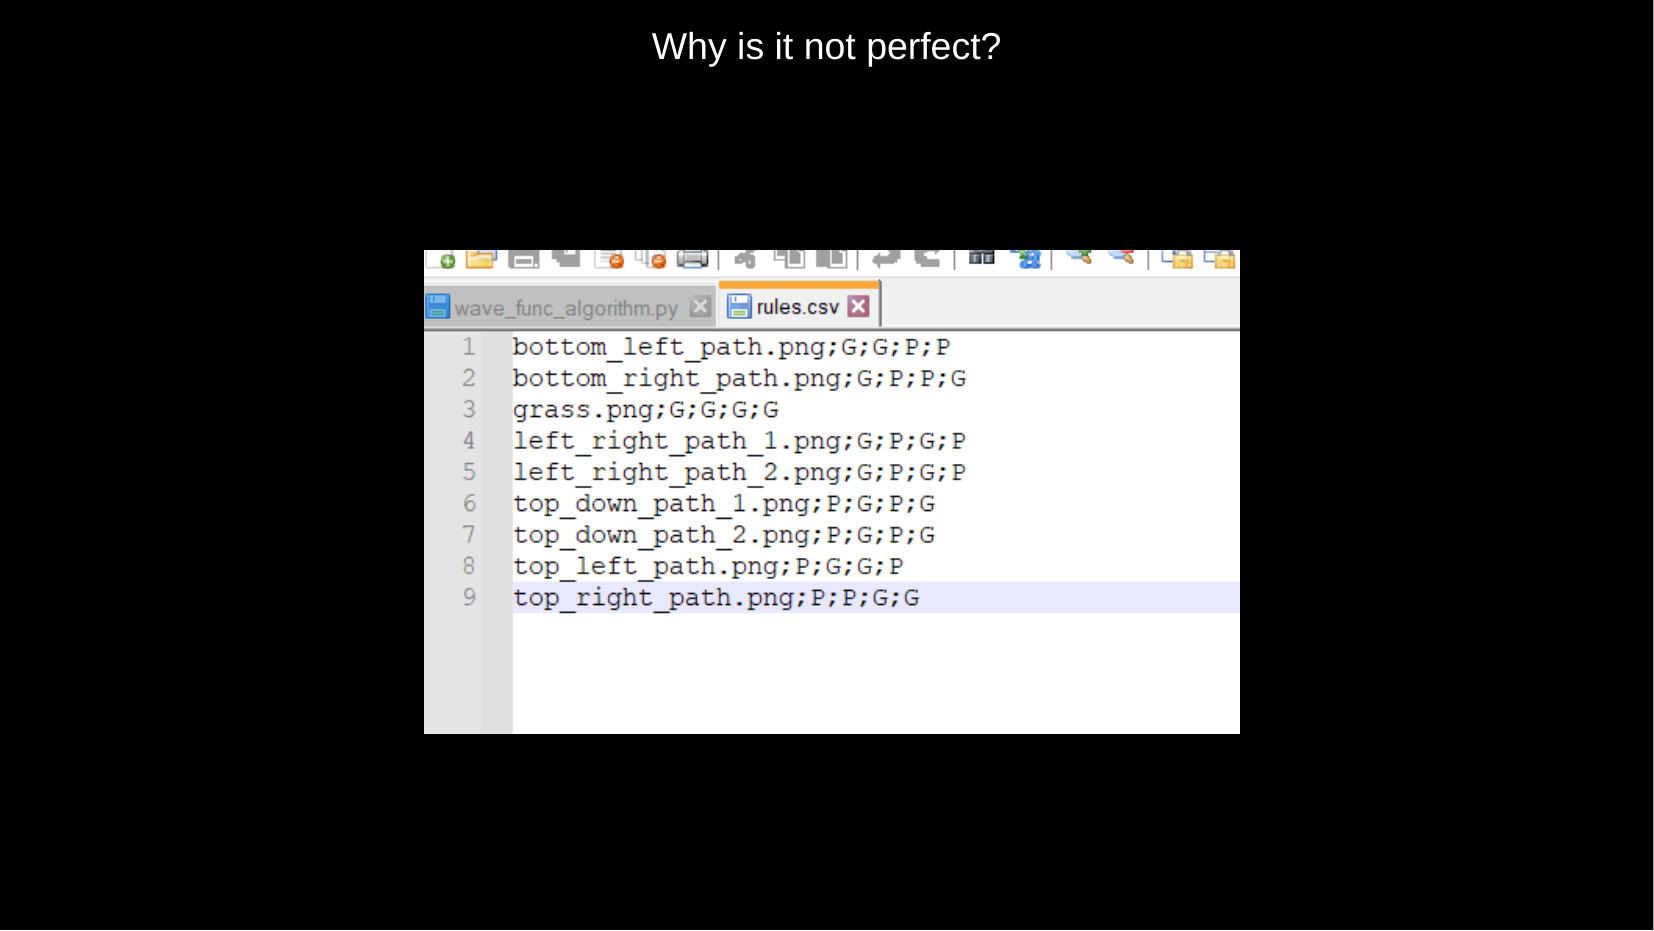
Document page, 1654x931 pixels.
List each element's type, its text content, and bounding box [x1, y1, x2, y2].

text_box Why is it not perfect? [0, 18, 1654, 76]
picture [424, 250, 1240, 734]
